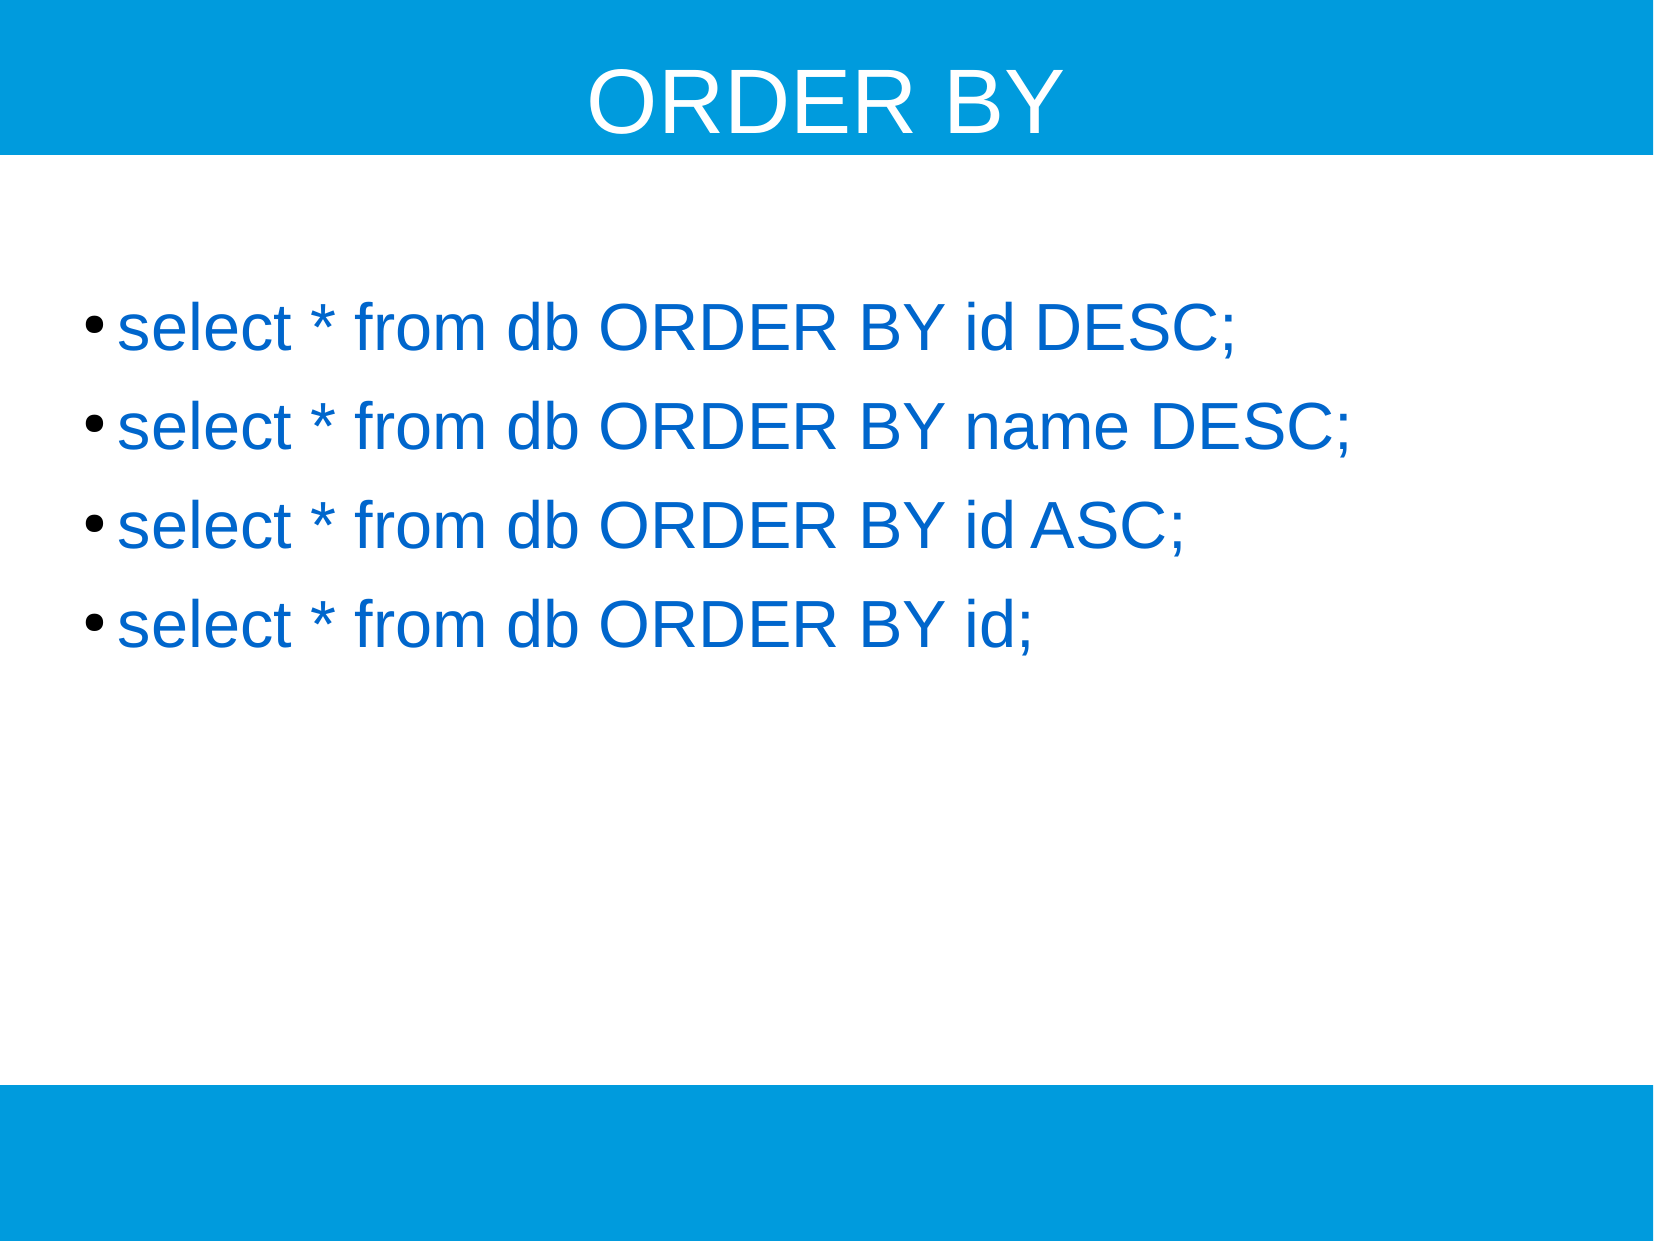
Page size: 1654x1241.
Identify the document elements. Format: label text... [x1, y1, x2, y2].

list select * from db ORDER BY id DESC; select * from db ORDER BY name DESC; select * from db ORDER BY id ASC; select * from db ORDER BY id; [82, 290, 1571, 1010]
title ORDER BY [82, 49, 1571, 155]
